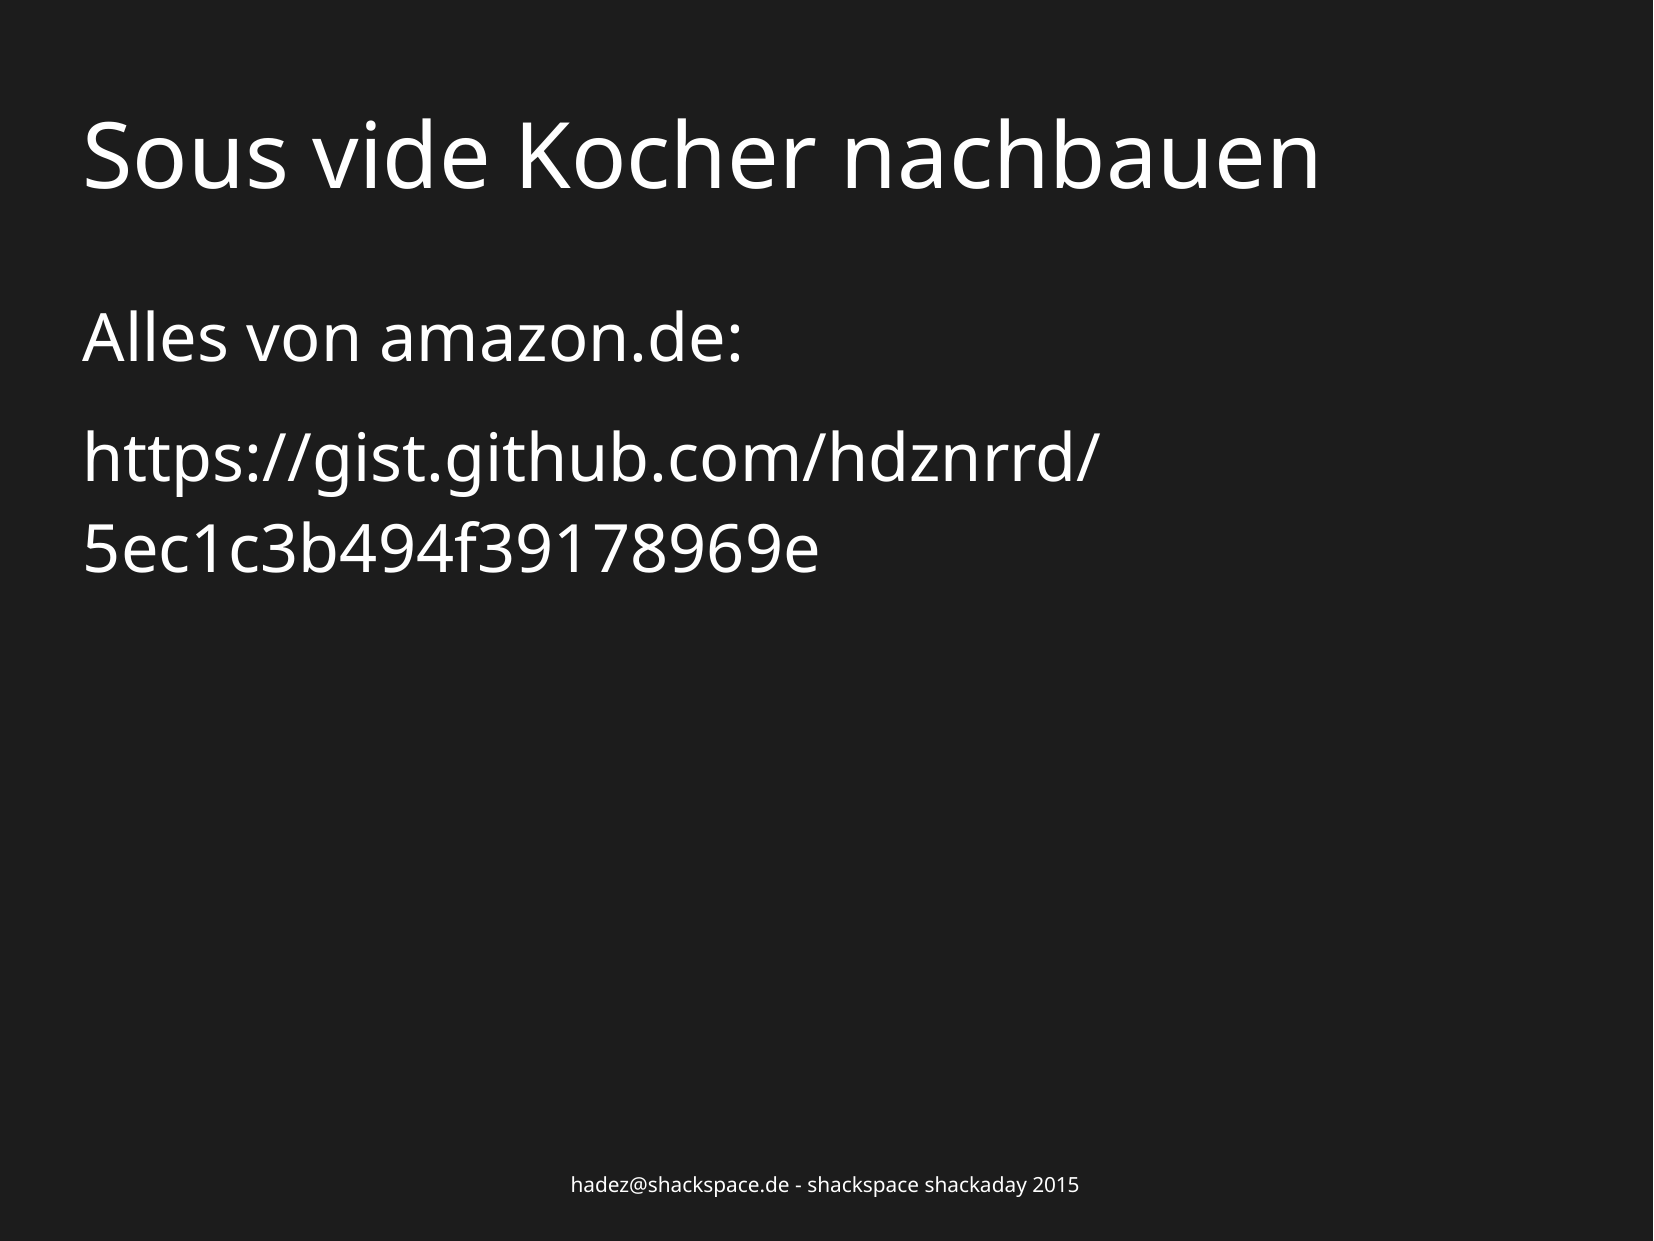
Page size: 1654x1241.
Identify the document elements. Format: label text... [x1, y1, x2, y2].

list Alles von amazon.de: https://gist.github.com/hdznrrd/5ec1c3b494f39178969e [82, 290, 1571, 1141]
title Sous vide Kocher nachbauen [82, 49, 1571, 257]
